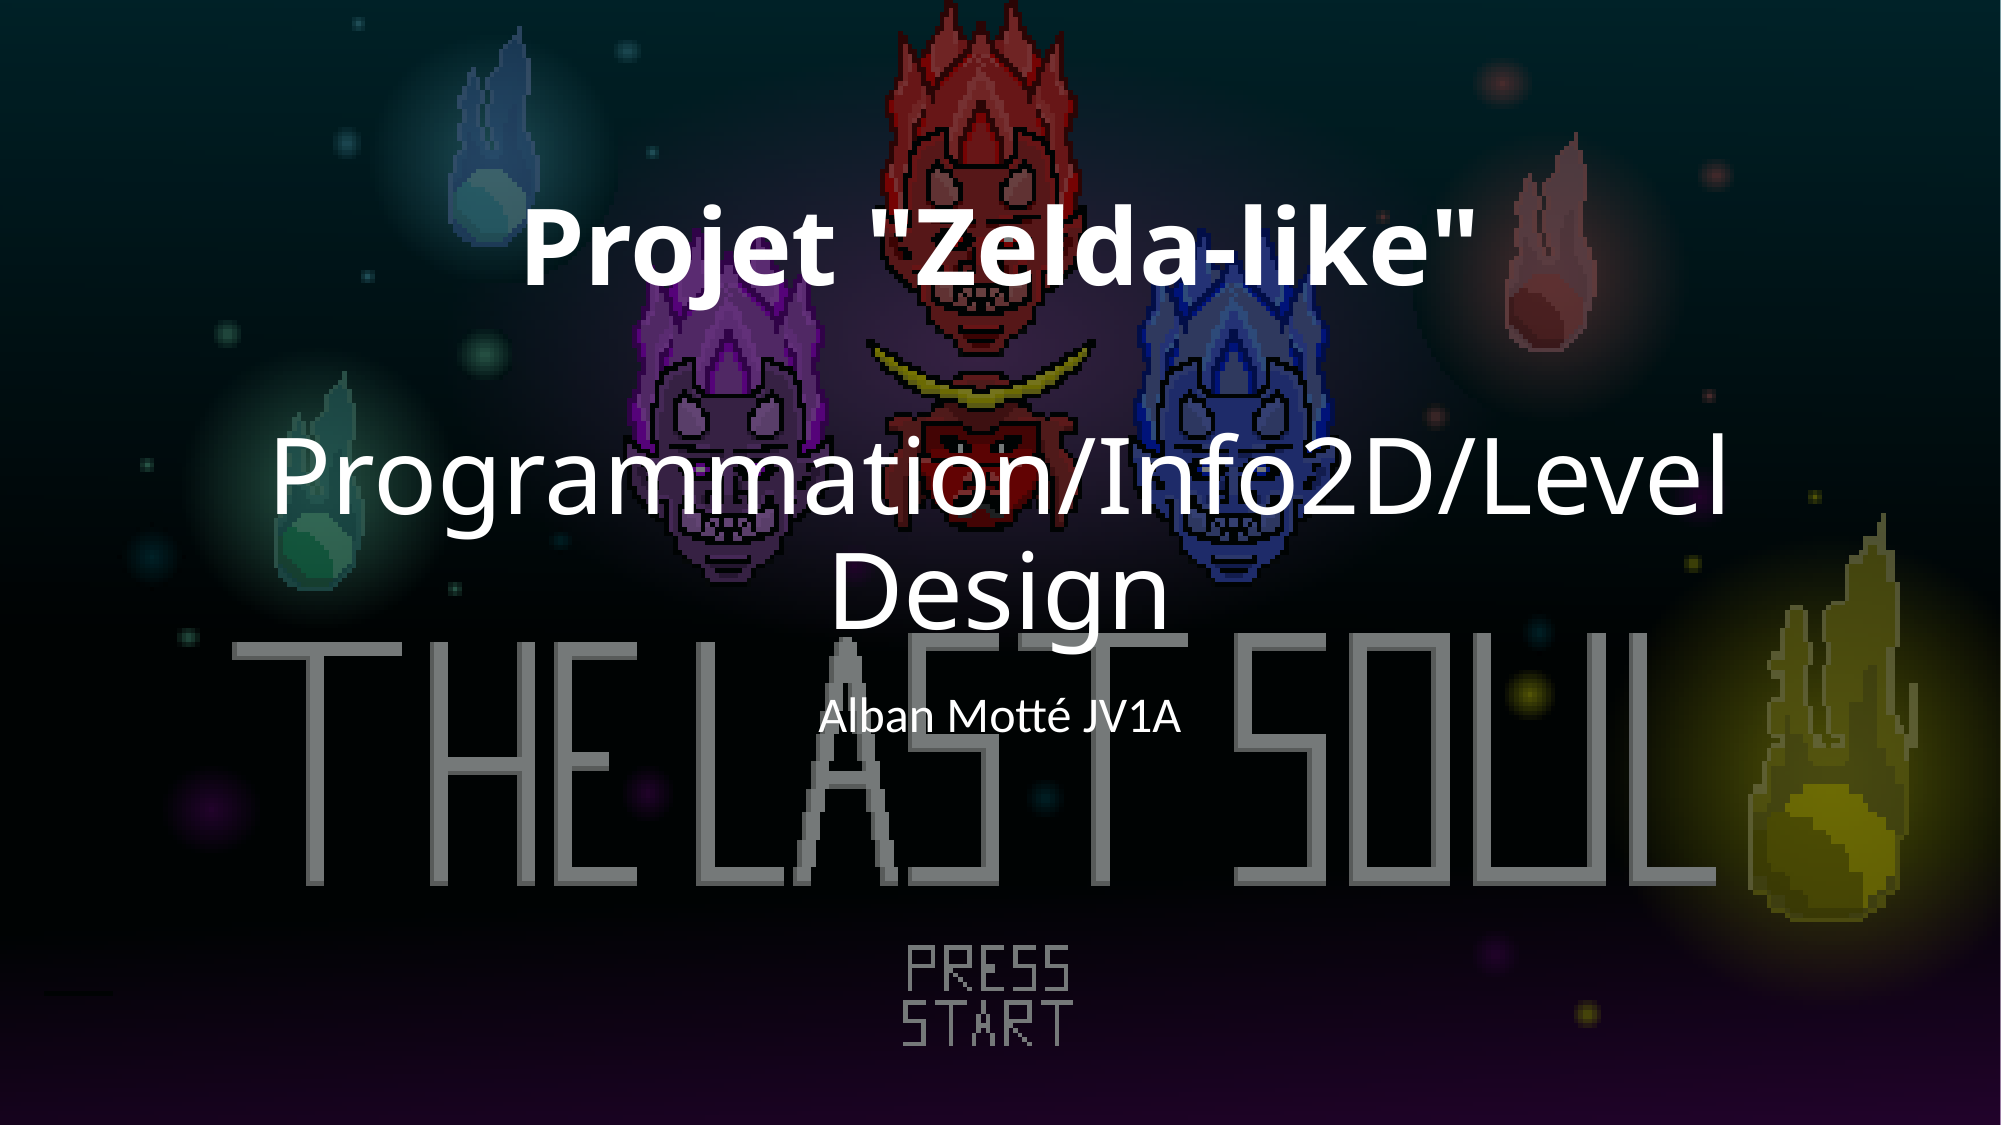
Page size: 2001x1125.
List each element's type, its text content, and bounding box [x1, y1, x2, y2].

picture [0, 0, 2000, 1125]
title Projet "Zelda-like" Programmation/Info2D/Level Design [249, 184, 1750, 660]
subtitle Alban Motté JV1A [249, 682, 1750, 863]
